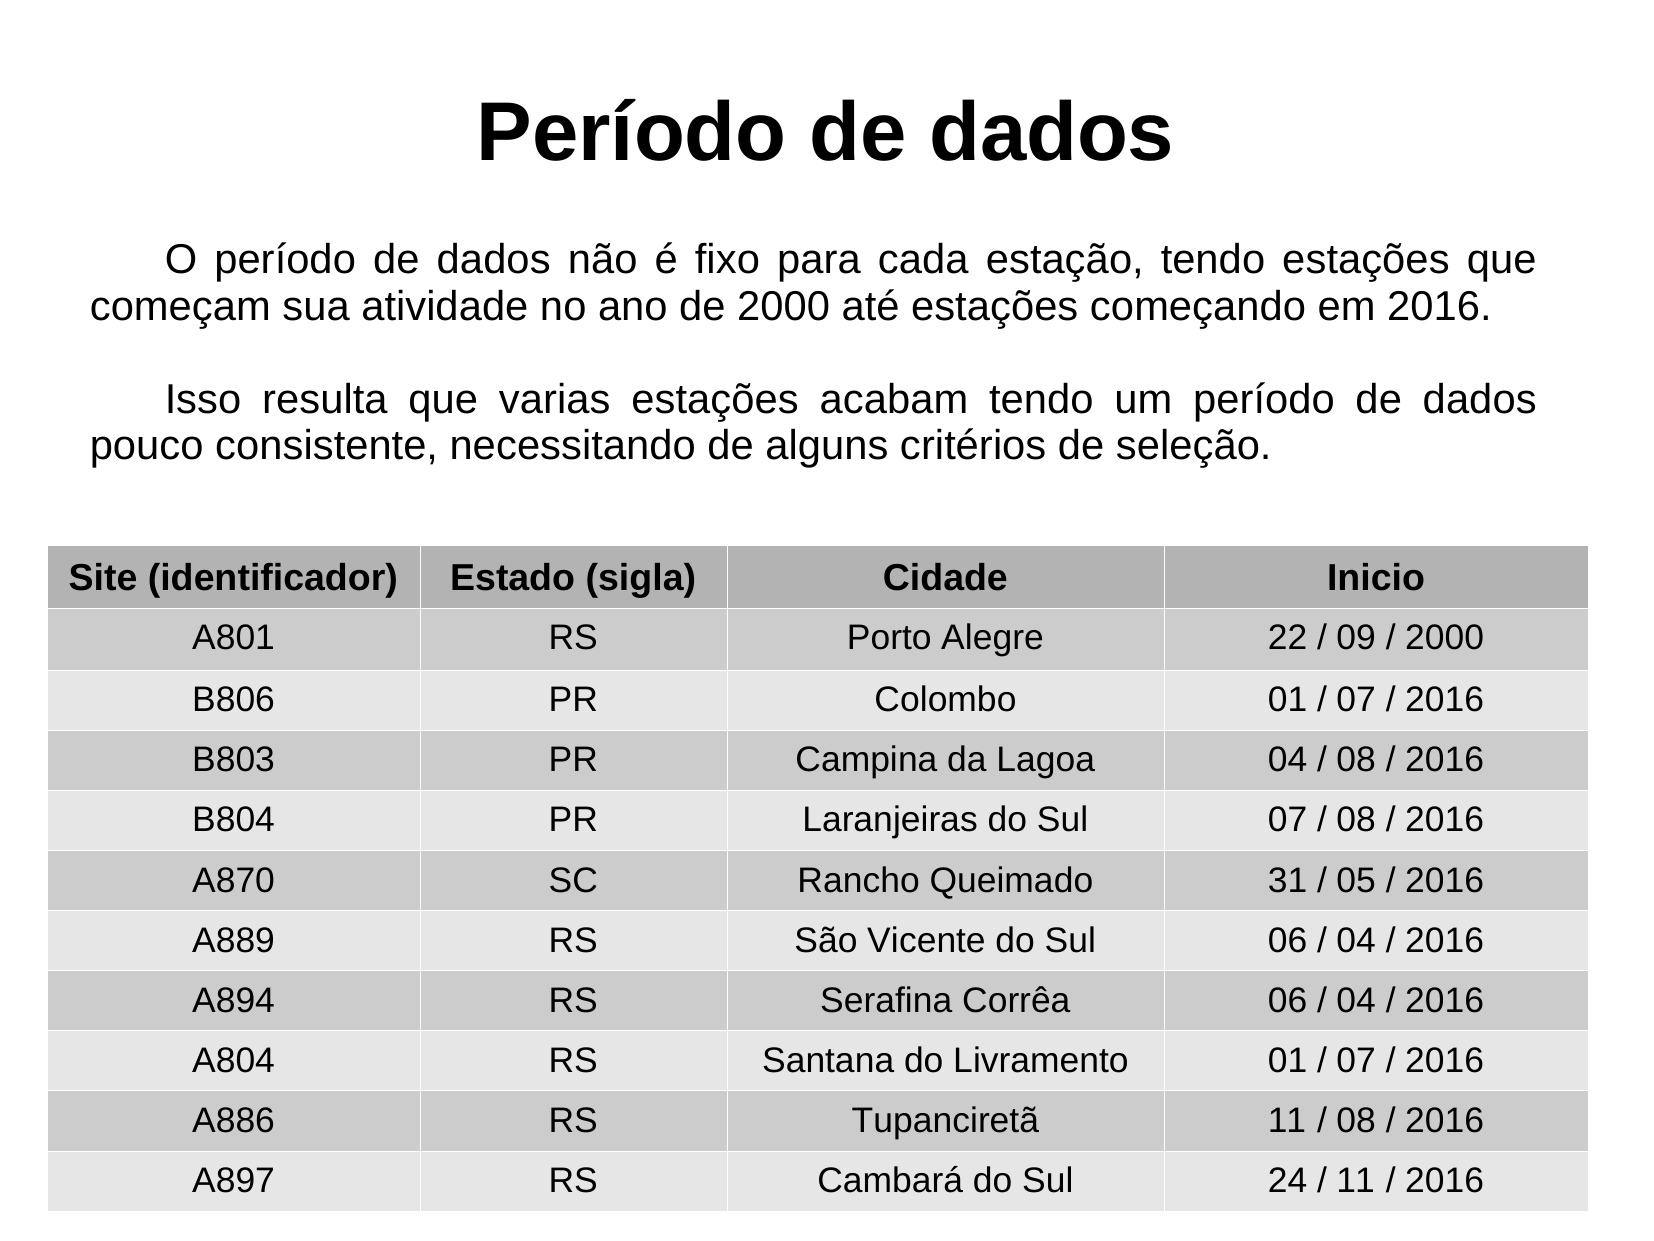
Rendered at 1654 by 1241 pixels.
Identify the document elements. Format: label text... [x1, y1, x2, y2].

table_cell São Vicente do Sul [728, 911, 1164, 970]
table_header Inicio [1165, 546, 1588, 608]
table_cell 11 / 08 / 2016 [1165, 1091, 1588, 1151]
table_cell 07 / 08 / 2016 [1165, 791, 1588, 850]
table_cell Porto Alegre [728, 609, 1164, 670]
table_cell B804 [48, 791, 420, 850]
table_cell Colombo [728, 671, 1164, 730]
table_cell Laranjeiras do Sul [728, 791, 1164, 850]
table_cell A889 [48, 911, 420, 970]
table_cell SC [421, 851, 727, 910]
table_cell Cambará do Sul [728, 1152, 1164, 1211]
table_header Site (identificador) [48, 546, 420, 608]
table_cell 06 / 04 / 2016 [1165, 971, 1588, 1030]
table_header Estado (sigla) [421, 546, 727, 608]
table_cell Tupanciretã [728, 1091, 1164, 1151]
table_cell A801 [48, 609, 420, 670]
table_cell 22 / 09 / 2000 [1165, 609, 1588, 670]
table_cell Serafina Corrêa [728, 971, 1164, 1030]
table_cell PR [421, 731, 727, 790]
table_cell RS [421, 911, 727, 970]
table_cell 24 / 11 / 2016 [1165, 1152, 1588, 1211]
table_cell A897 [48, 1152, 420, 1211]
table_cell 06 / 04 / 2016 [1165, 911, 1588, 970]
table_cell Rancho Queimado [728, 851, 1164, 910]
table_cell RS [421, 1152, 727, 1211]
table_cell RS [421, 1031, 727, 1090]
table_cell 01 / 07 / 2016 [1165, 1031, 1588, 1090]
title Período de dados [82, 29, 1569, 236]
table_cell RS [421, 1091, 727, 1151]
table_cell RS [421, 609, 727, 670]
table_cell A894 [48, 971, 420, 1030]
table_cell A886 [48, 1091, 420, 1151]
table_cell PR [421, 671, 727, 730]
table_cell 04 / 08 / 2016 [1165, 731, 1588, 790]
table_cell PR [421, 791, 727, 850]
table_cell B806 [48, 671, 420, 730]
table_cell Campina da Lagoa [728, 731, 1164, 790]
table_cell A804 [48, 1031, 420, 1090]
table_cell 31 / 05 / 2016 [1165, 851, 1588, 910]
text_box O período de dados não é fixo para cada estação, tendo estações que começam sua atividade no ano de 2000 até estações começando em 2016. Isso resulta que varias estações acabam tendo um período de dados pouco consistente, necessitando de alguns critérios de seleção. [75, 229, 1553, 481]
table_cell A870 [48, 851, 420, 910]
table_cell B803 [48, 731, 420, 790]
table_cell RS [421, 971, 727, 1030]
table_header Cidade [728, 546, 1164, 608]
table_cell 01 / 07 / 2016 [1165, 671, 1588, 730]
table_cell Santana do Livramento [728, 1031, 1164, 1090]
